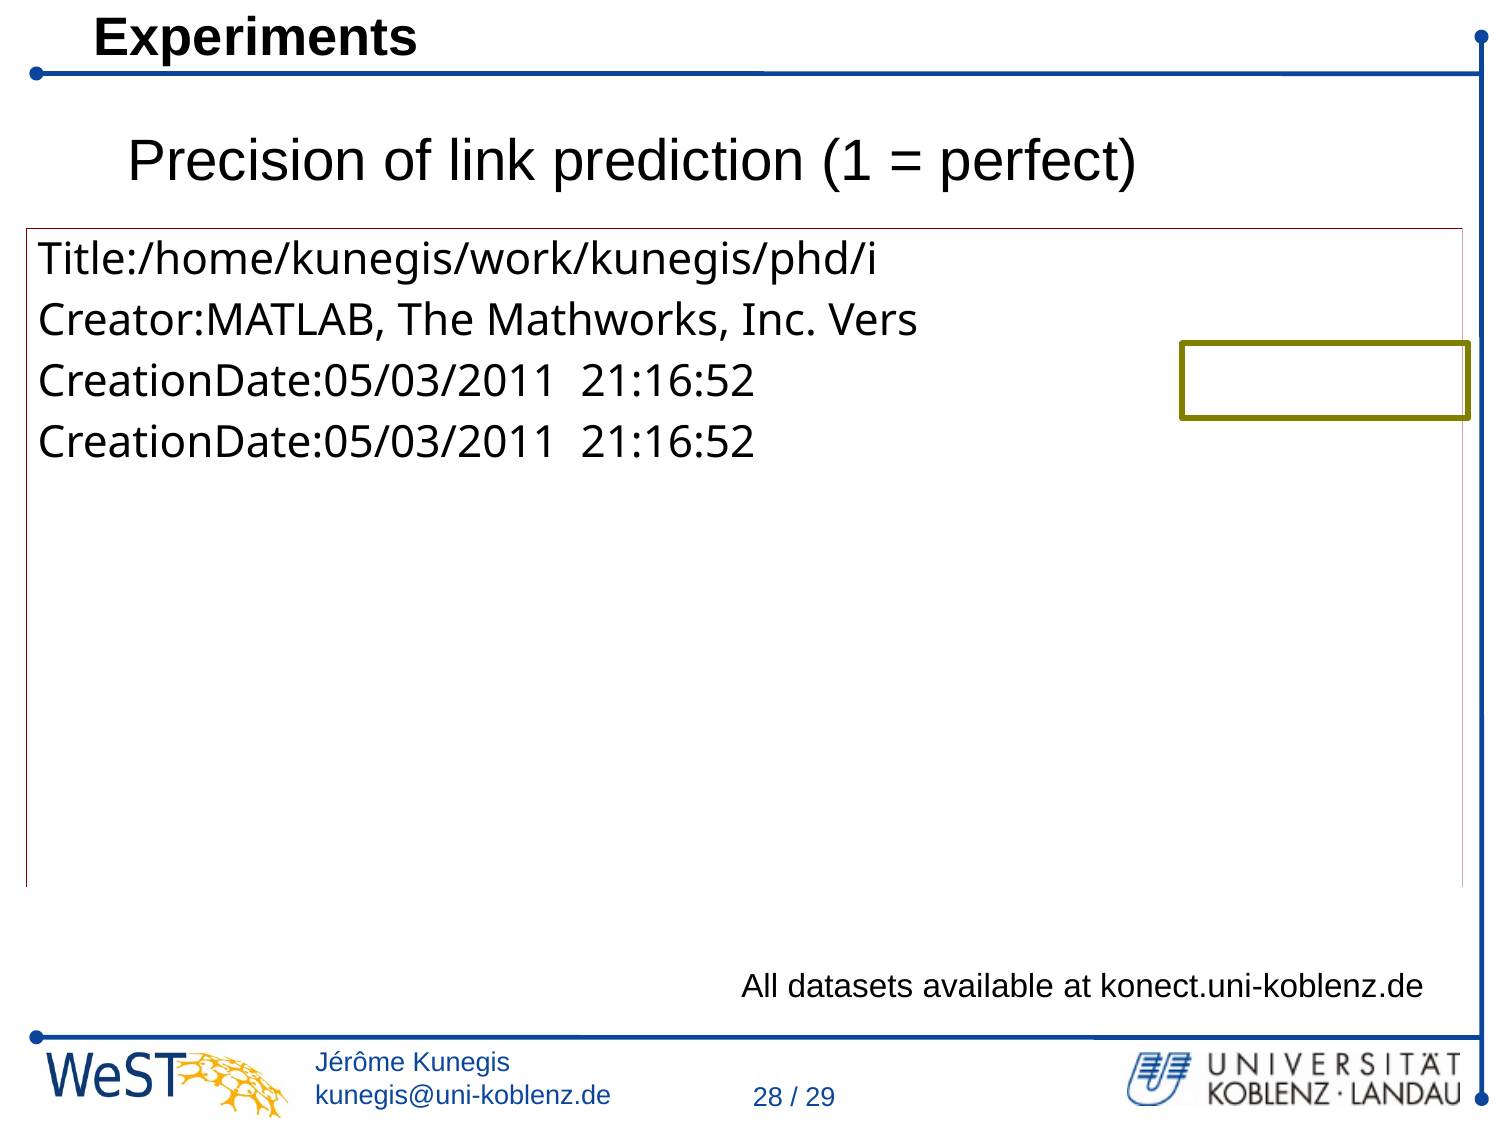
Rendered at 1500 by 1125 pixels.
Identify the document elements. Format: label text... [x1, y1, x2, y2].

text_box Precision of link prediction (1 = perfect) [112, 114, 1463, 230]
picture [23, 224, 1463, 887]
picture [1185, 346, 1463, 415]
text_box All datasets available at konect.uni-koblenz.de [726, 956, 1441, 1012]
text_box Experiments [78, 0, 1477, 74]
picture [1127, 1052, 1460, 1106]
picture [41, 1046, 302, 1118]
